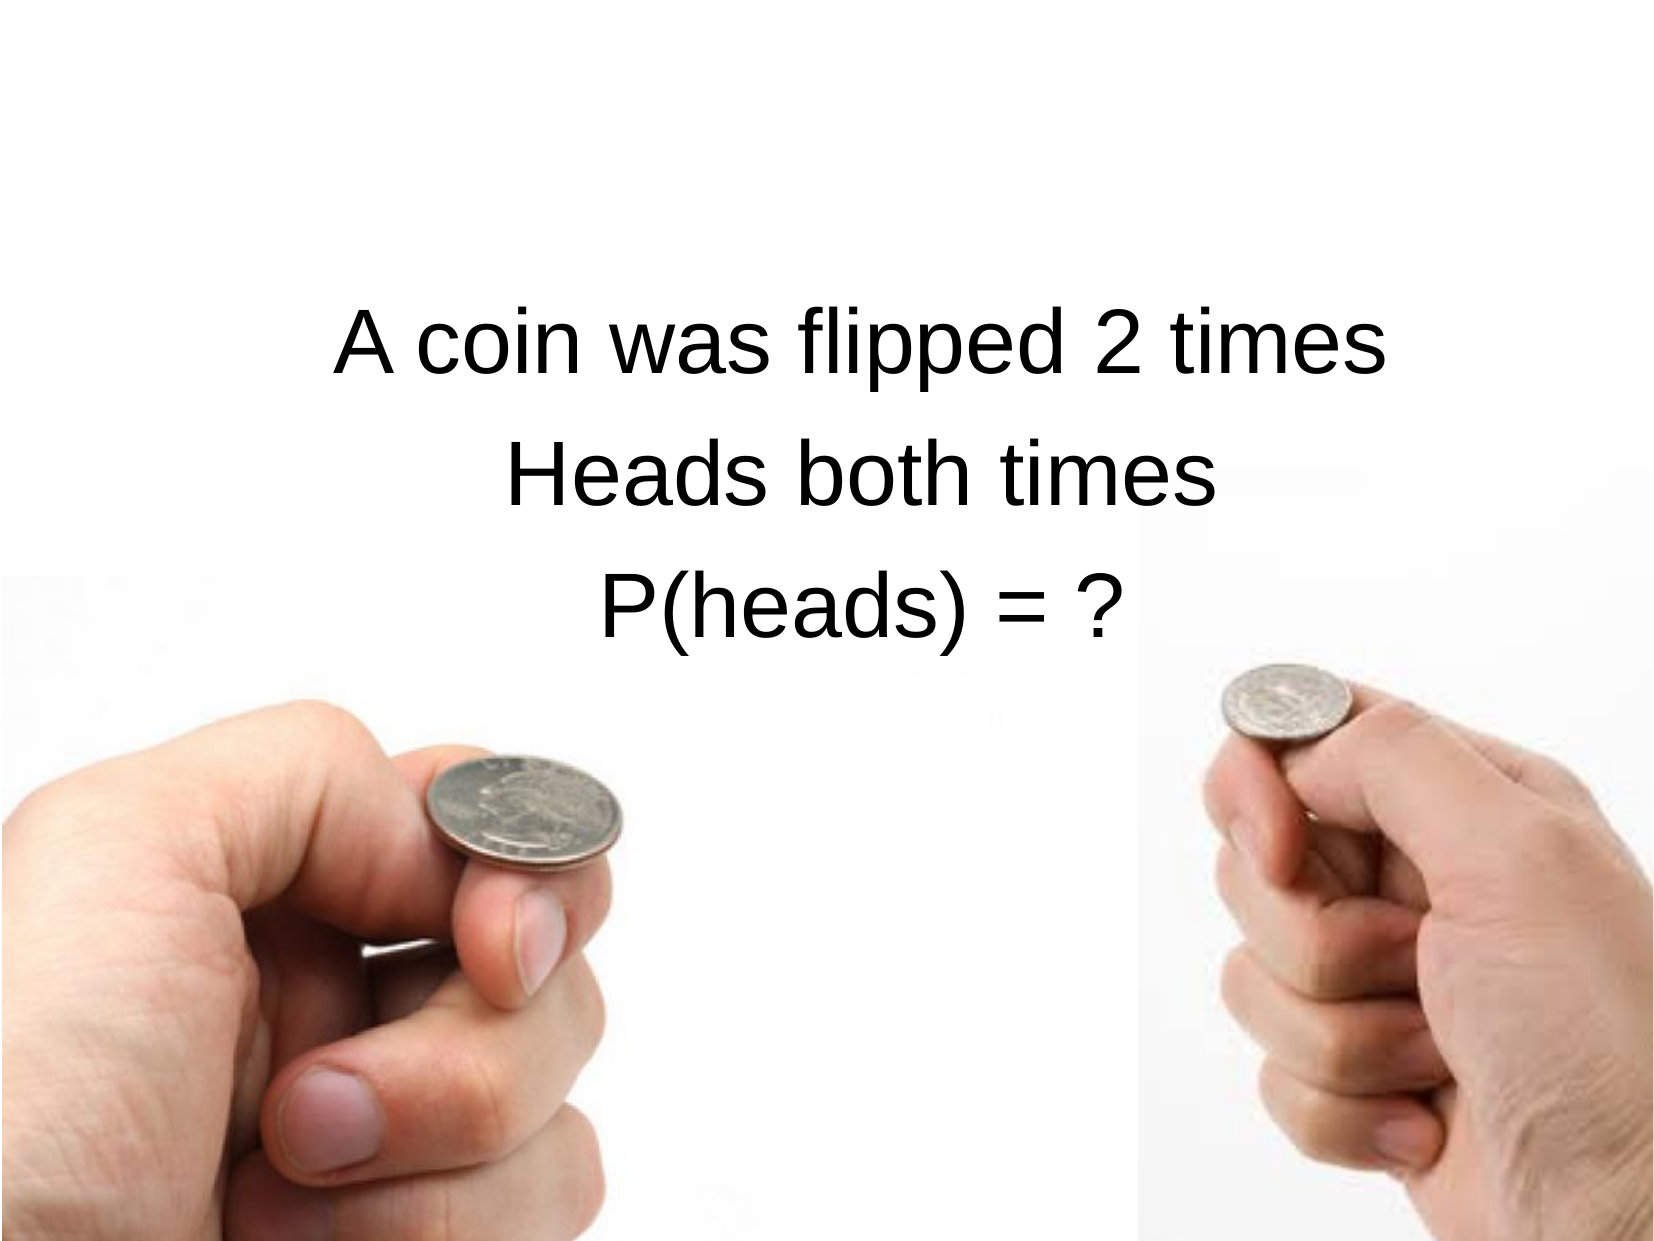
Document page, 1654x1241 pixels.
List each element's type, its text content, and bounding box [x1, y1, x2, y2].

picture [1138, 467, 1654, 1241]
picture [2, 576, 1003, 1241]
list A coin was flipped 2 times Heads both times P(heads) = ? [82, 290, 1571, 1201]
